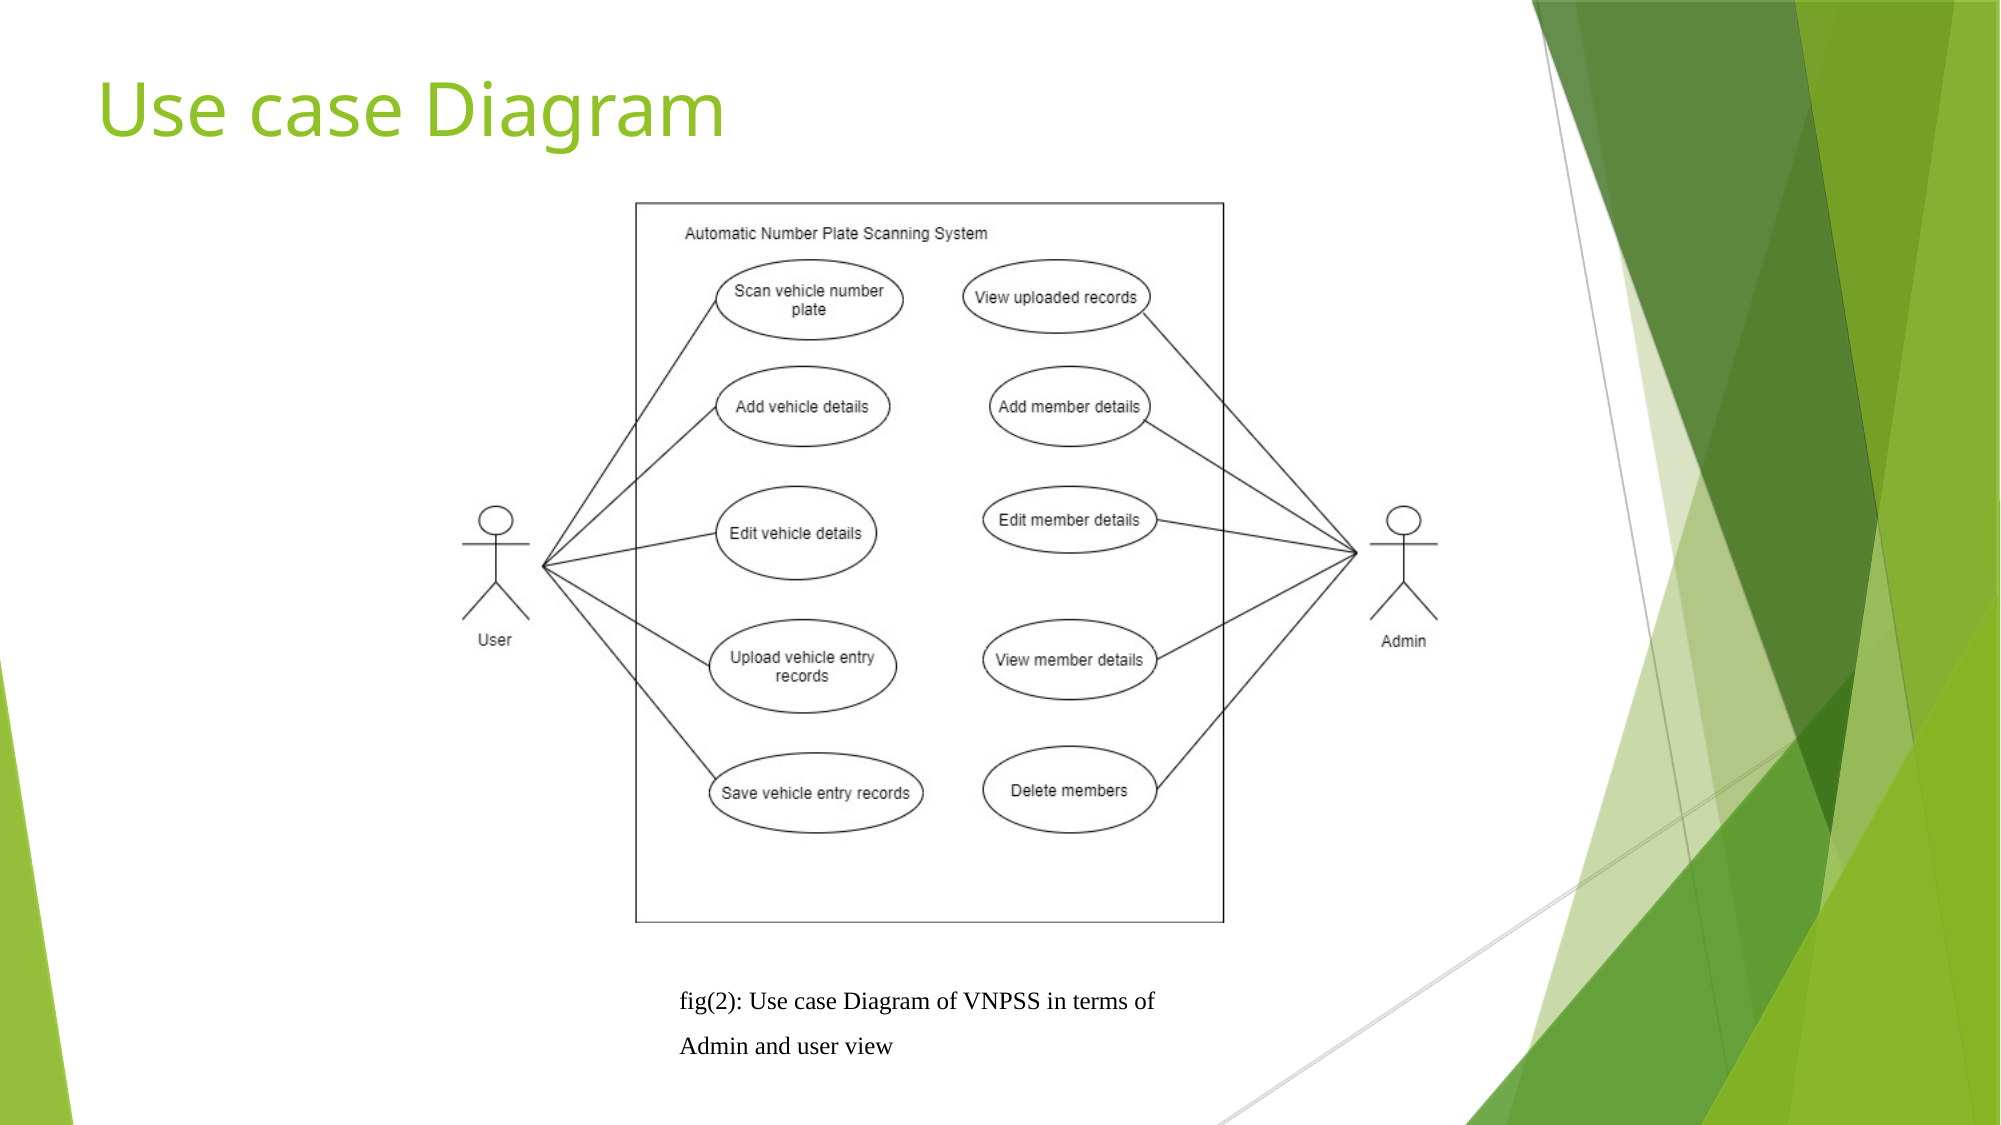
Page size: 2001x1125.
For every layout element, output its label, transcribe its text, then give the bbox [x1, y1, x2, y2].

picture [462, 202, 1438, 923]
title Use case Diagram [80, 53, 785, 303]
text_box fig(2): Use case Diagram of VNPSS in terms of Admin and user view [664, 962, 1191, 1067]
